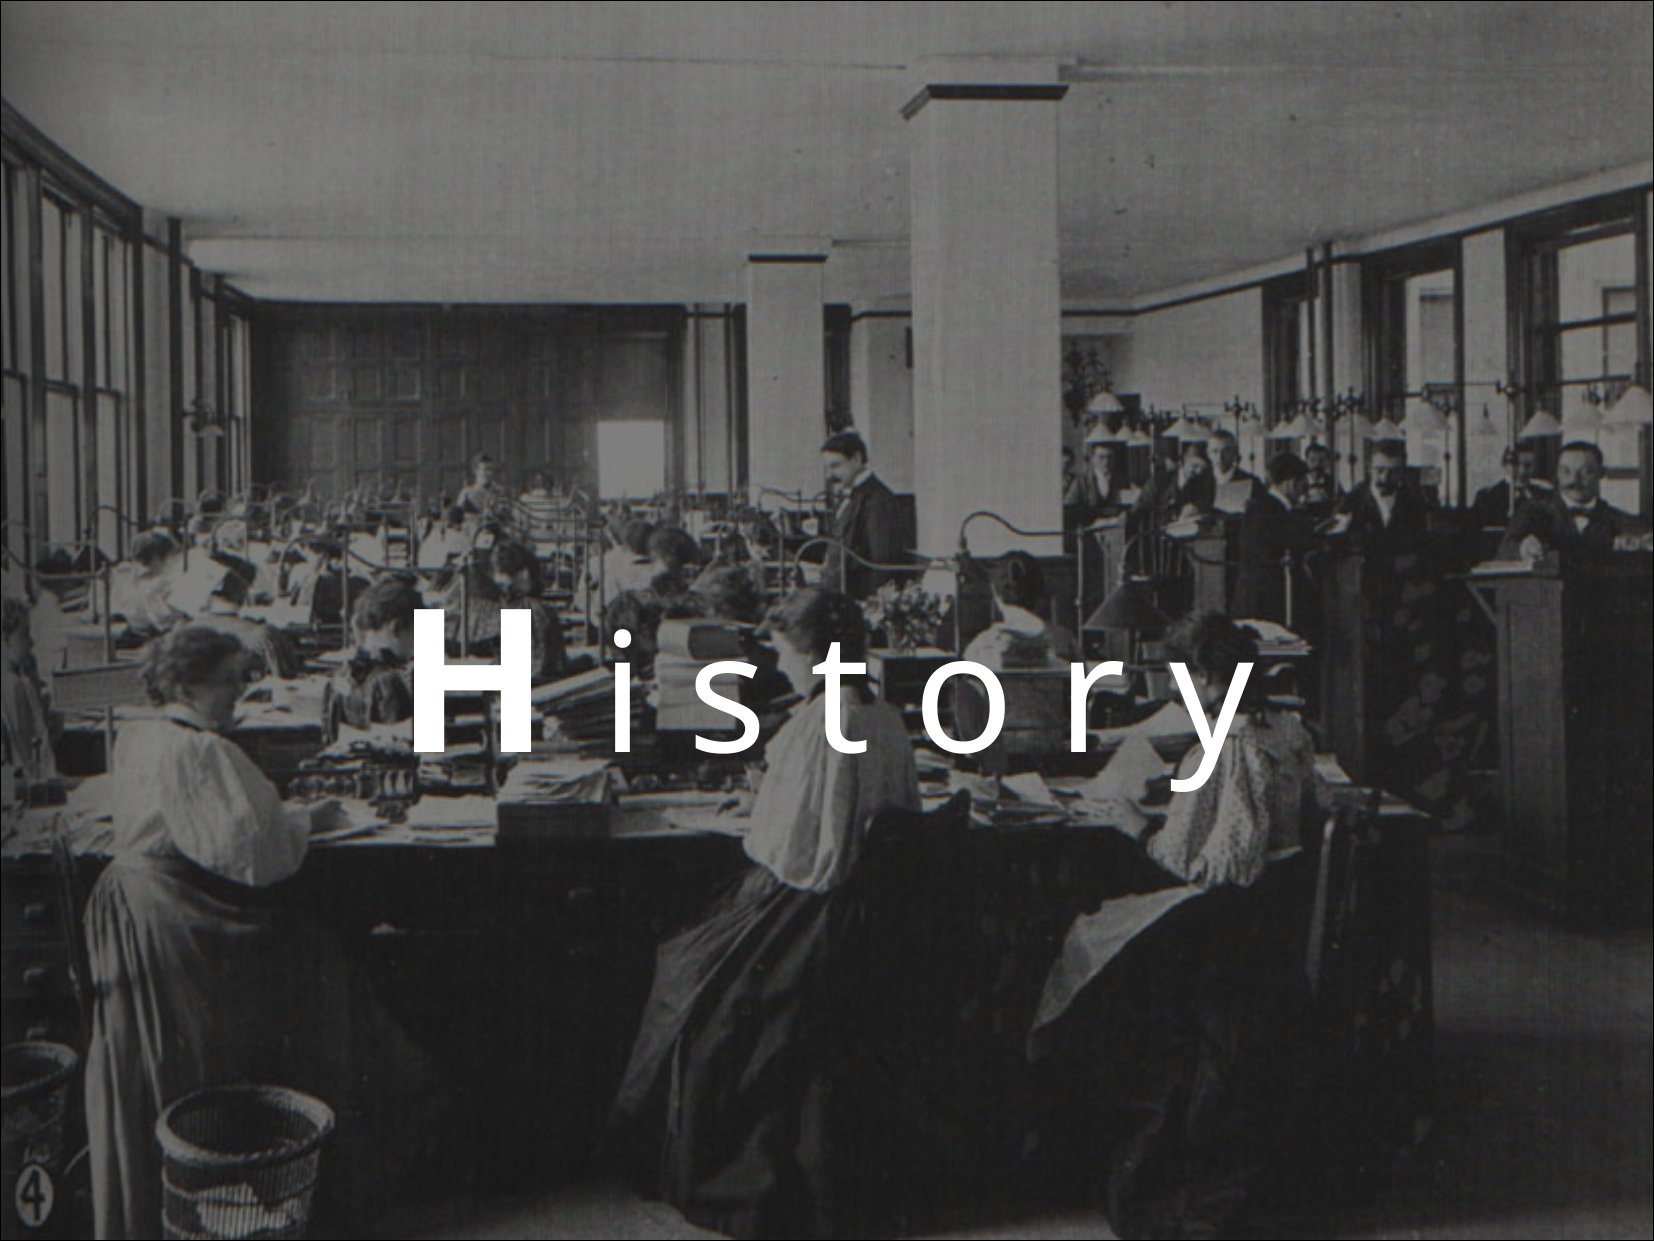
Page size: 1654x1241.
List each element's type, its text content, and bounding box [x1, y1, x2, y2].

text_box H i s t o r y [295, 531, 1447, 822]
text_box [0, 0, 1654, 1241]
